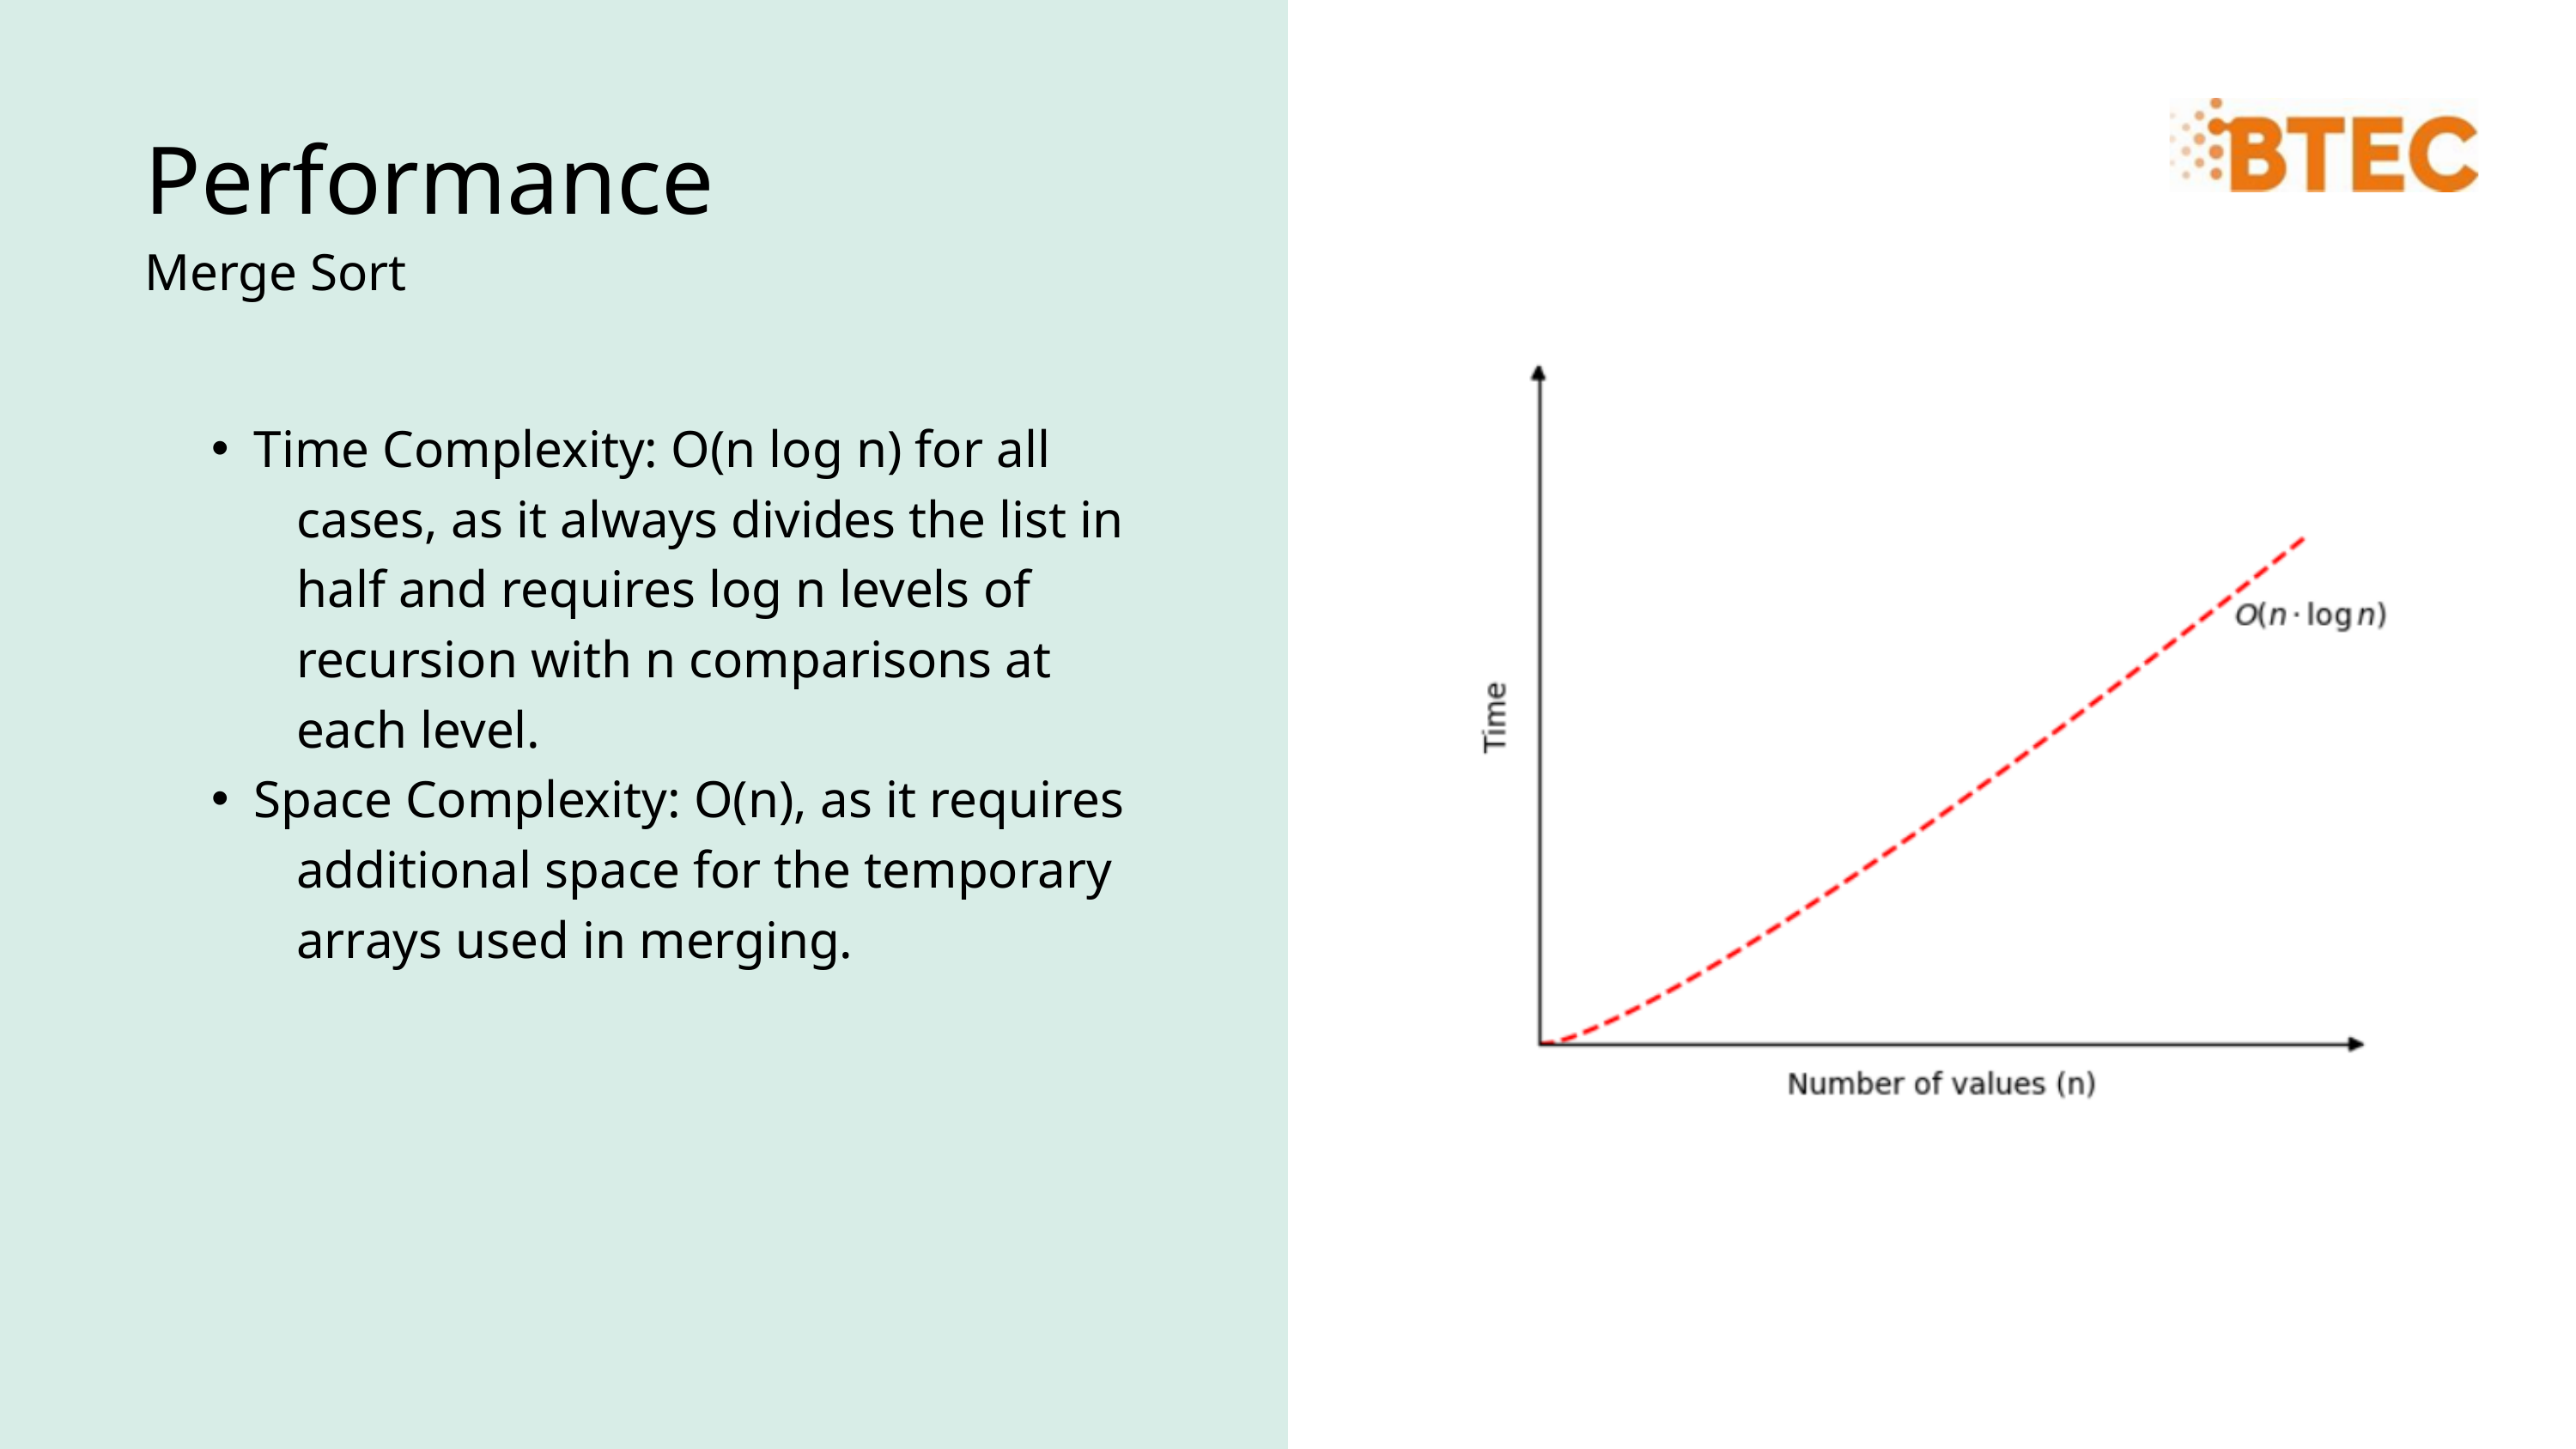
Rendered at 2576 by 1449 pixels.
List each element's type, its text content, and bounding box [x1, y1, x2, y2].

text_box [1443, 323, 2455, 1126]
text_box Performance [144, 102, 991, 229]
text_box Merge Sort [144, 230, 1153, 299]
text_box [2169, 98, 2479, 192]
text_box [0, 0, 1288, 1449]
text_box Time Complexity: O(n log n) for all cases, as it always divides the list in half and requires log n levels of recursion with n comparisons at each level. Space Complexity: O(n), as it requires additional space for the temporary arrays used in merging. [125, 407, 1172, 1034]
